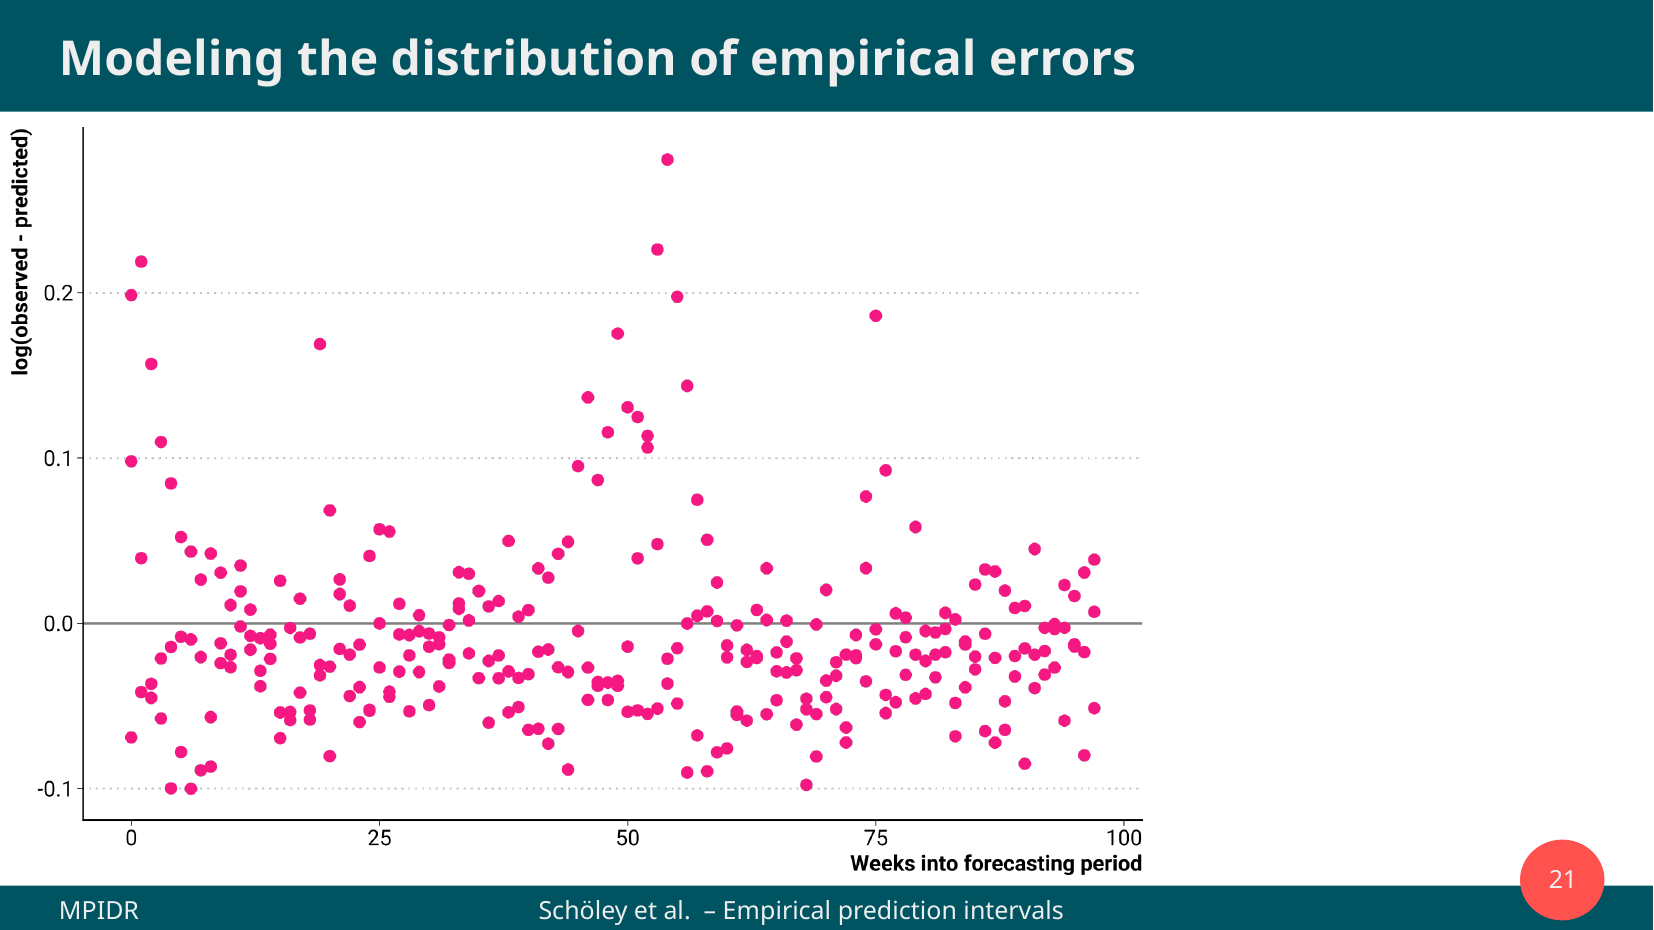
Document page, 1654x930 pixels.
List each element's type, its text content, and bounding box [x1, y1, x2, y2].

picture [10, 127, 1143, 875]
title Modeling the distribution of empirical errors [58, 0, 1594, 117]
